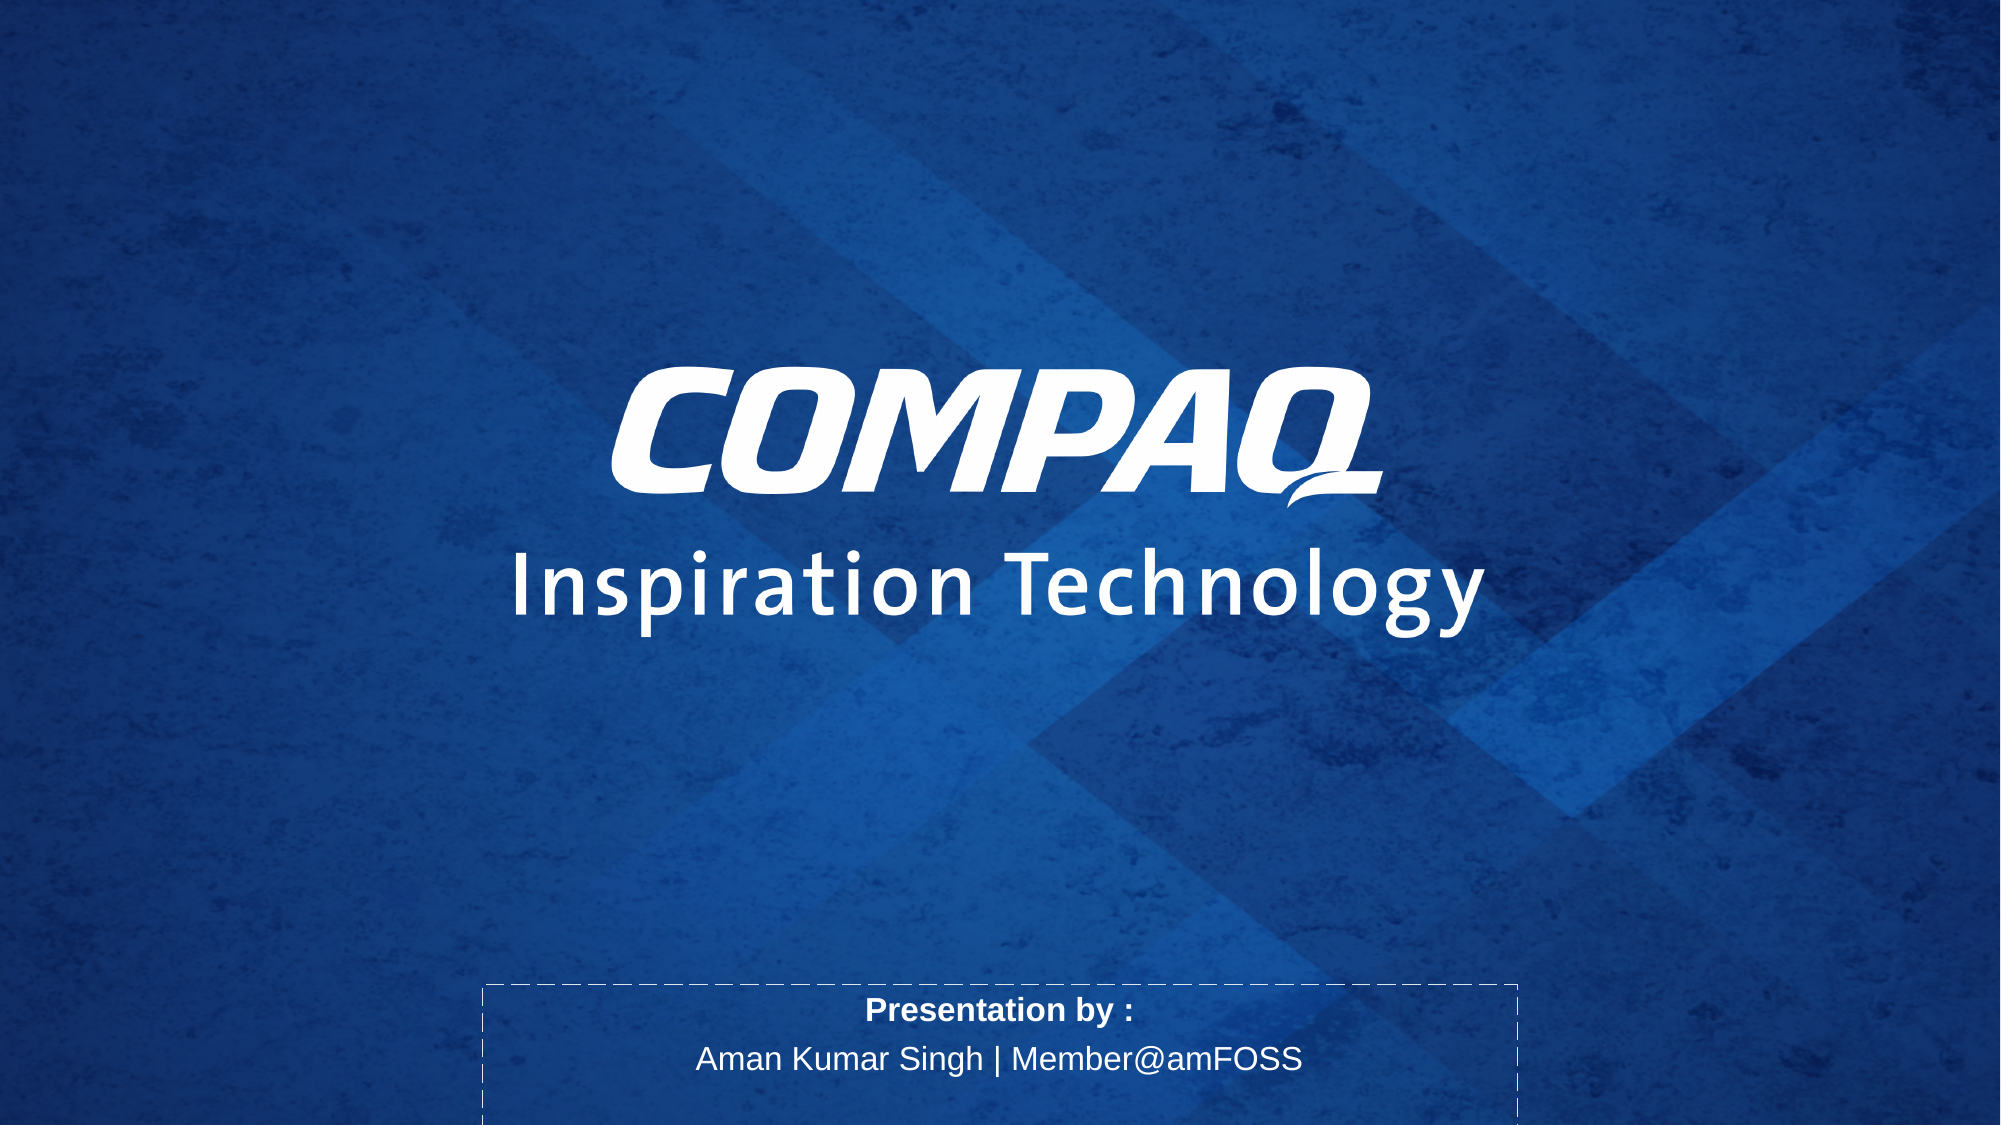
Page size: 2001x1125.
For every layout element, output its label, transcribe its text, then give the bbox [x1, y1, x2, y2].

picture [0, 0, 2001, 1125]
text_box Presentation by : Aman Kumar Singh | Member@amFOSS [482, 984, 1518, 1125]
